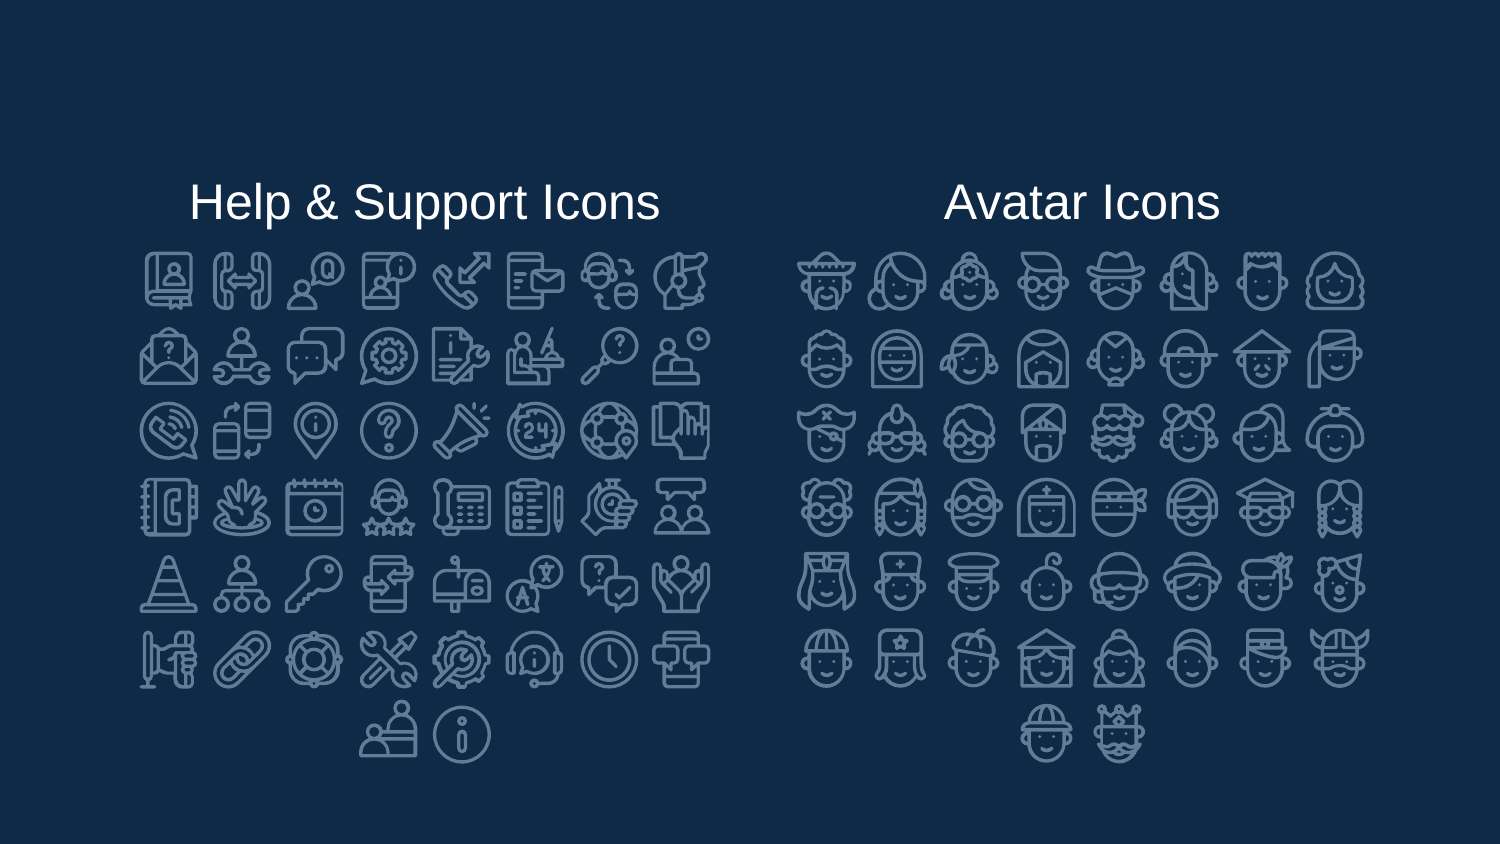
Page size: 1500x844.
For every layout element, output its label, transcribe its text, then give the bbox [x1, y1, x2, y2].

text_box [213, 630, 272, 689]
text_box [867, 251, 927, 311]
text_box [580, 326, 639, 386]
title Avatar Icons [797, 154, 1369, 234]
text_box [617, 258, 634, 276]
text_box [432, 630, 491, 689]
text_box [458, 251, 491, 285]
text_box [1017, 251, 1070, 311]
text_box [1310, 628, 1370, 688]
text_box [1239, 628, 1292, 688]
text_box [580, 555, 639, 613]
text_box [800, 329, 853, 389]
text_box [1232, 403, 1292, 463]
text_box [284, 555, 343, 613]
text_box [580, 478, 639, 537]
text_box [213, 251, 234, 311]
text_box [293, 401, 338, 460]
text_box [651, 555, 711, 614]
text_box [360, 401, 418, 460]
text_box [1016, 477, 1076, 537]
text_box [505, 478, 551, 537]
text_box [144, 251, 193, 310]
text_box [223, 401, 240, 419]
text_box [796, 551, 857, 611]
text_box [1305, 403, 1365, 463]
text_box [1313, 553, 1366, 613]
text_box [1016, 628, 1076, 688]
text_box [1166, 477, 1219, 537]
text_box [1091, 477, 1148, 537]
text_box [1086, 331, 1146, 387]
text_box [431, 326, 490, 386]
text_box [506, 251, 565, 310]
text_box [874, 551, 927, 612]
text_box [519, 644, 551, 676]
text_box [867, 403, 927, 463]
text_box [432, 264, 479, 310]
text_box [1305, 251, 1365, 311]
text_box [139, 401, 199, 460]
text_box [800, 628, 853, 688]
text_box [213, 422, 241, 460]
text_box [244, 401, 272, 440]
text_box [1159, 403, 1219, 463]
text_box [505, 554, 564, 614]
text_box [506, 326, 565, 386]
text_box [871, 329, 923, 389]
text_box [1236, 251, 1289, 311]
text_box [655, 477, 707, 502]
text_box [652, 630, 711, 689]
text_box [213, 555, 271, 613]
text_box [1159, 251, 1219, 311]
text_box [800, 477, 853, 537]
text_box [1017, 329, 1069, 389]
text_box [432, 478, 491, 537]
text_box [432, 705, 491, 764]
text_box [139, 630, 198, 689]
text_box [480, 404, 488, 413]
text_box [286, 326, 345, 386]
text_box [1237, 551, 1294, 612]
text_box [653, 251, 709, 310]
text_box [1090, 403, 1145, 463]
text_box [1317, 479, 1363, 539]
text_box [1232, 329, 1292, 389]
text_box [432, 555, 492, 613]
text_box [796, 403, 856, 463]
text_box [796, 251, 857, 311]
text_box [1089, 551, 1149, 611]
text_box [580, 630, 639, 689]
text_box [652, 337, 701, 386]
text_box [286, 251, 345, 311]
text_box [506, 401, 565, 460]
text_box [285, 630, 344, 689]
text_box [213, 478, 272, 537]
text_box [1307, 329, 1363, 389]
text_box [614, 282, 638, 310]
text_box [1020, 703, 1073, 763]
text_box [140, 477, 199, 537]
text_box [553, 485, 564, 533]
text_box [874, 477, 927, 537]
text_box [874, 628, 927, 688]
text_box [943, 403, 996, 463]
text_box [943, 477, 1004, 537]
text_box [651, 401, 710, 460]
text_box [1020, 403, 1066, 463]
text_box [139, 327, 198, 385]
text_box [947, 552, 1000, 612]
text_box [1020, 551, 1073, 611]
text_box [686, 326, 711, 351]
title Help & Support Icons [139, 154, 711, 234]
text_box [1166, 628, 1219, 688]
text_box [1235, 477, 1295, 537]
text_box [580, 401, 639, 460]
text_box [939, 251, 999, 311]
text_box [1159, 329, 1219, 389]
text_box [139, 555, 198, 613]
text_box [947, 628, 1000, 688]
text_box [580, 251, 618, 290]
text_box [212, 327, 271, 386]
text_box [361, 251, 417, 310]
text_box [505, 630, 564, 689]
text_box [472, 401, 476, 411]
text_box [1086, 251, 1146, 311]
text_box [1162, 551, 1223, 611]
text_box [250, 251, 272, 310]
text_box [359, 326, 419, 386]
text_box [227, 272, 257, 290]
text_box [285, 478, 344, 537]
text_box [939, 332, 999, 385]
text_box [359, 699, 418, 758]
text_box [1093, 628, 1146, 688]
text_box [432, 403, 489, 460]
text_box [359, 630, 418, 689]
text_box [362, 555, 414, 613]
text_box [653, 504, 711, 535]
text_box [1093, 704, 1146, 764]
text_box [244, 442, 261, 460]
text_box [361, 478, 416, 537]
text_box [594, 292, 611, 310]
